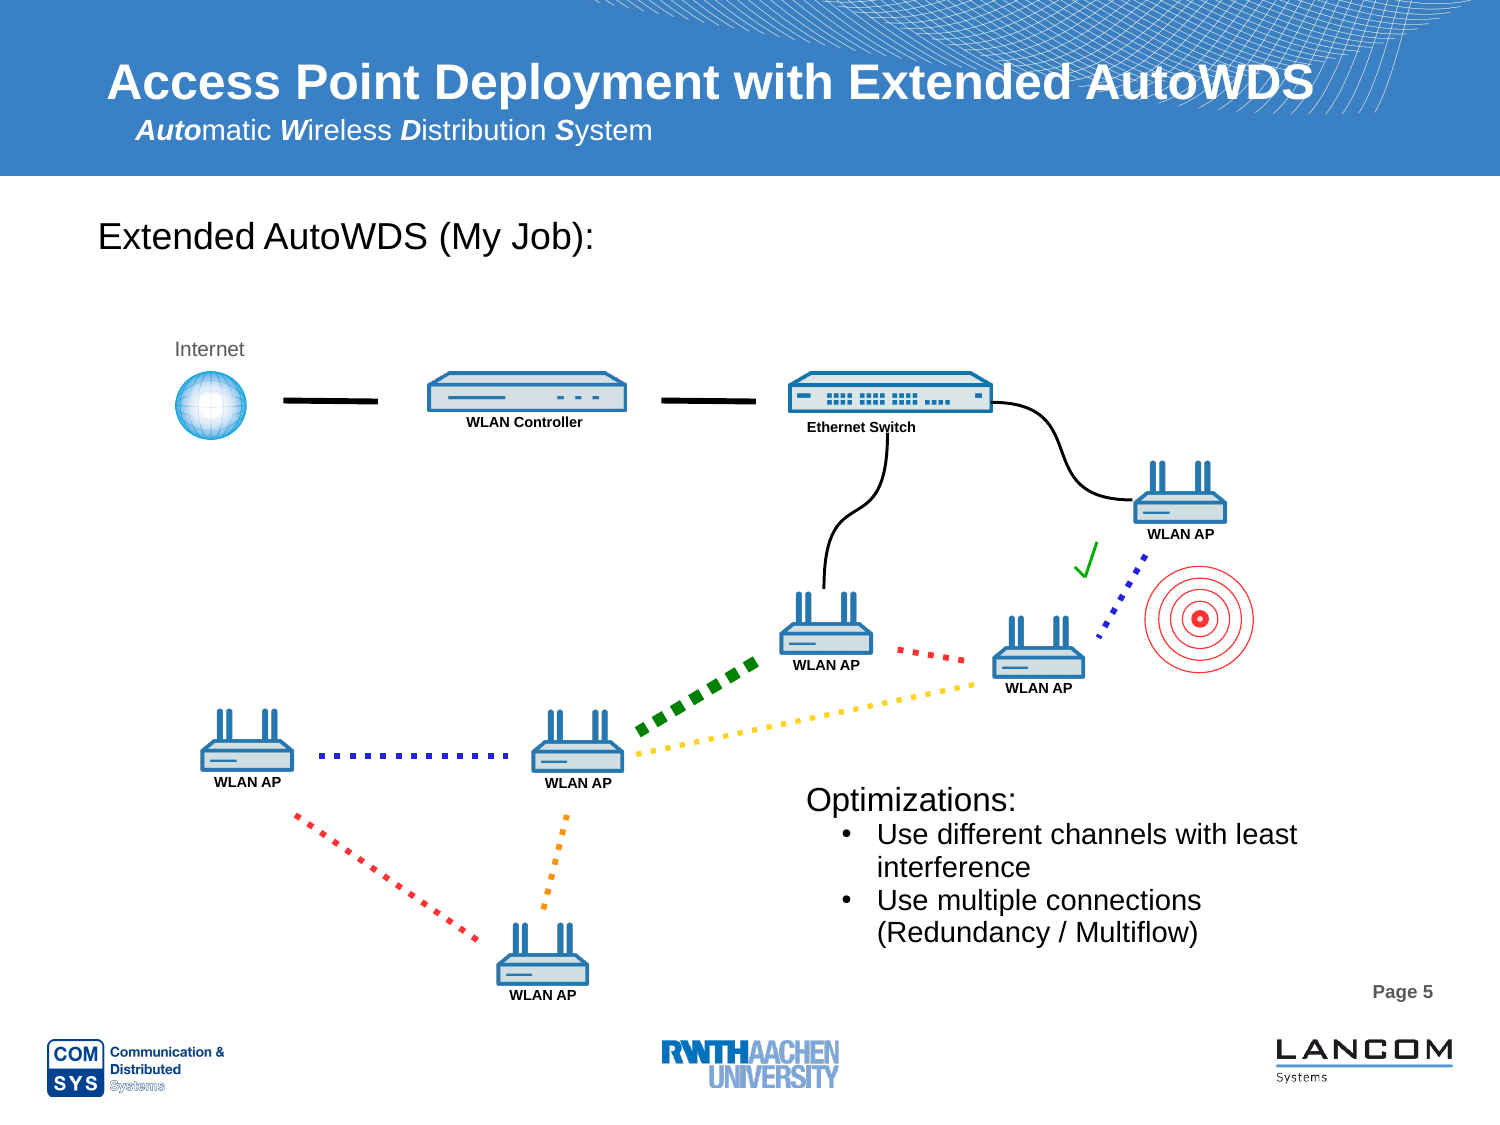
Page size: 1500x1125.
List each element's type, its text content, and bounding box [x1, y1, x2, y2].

picture [200, 708, 296, 774]
picture [1275, 1039, 1453, 1084]
picture [531, 709, 626, 775]
text_box WLAN AP [509, 986, 577, 1004]
text_box WLAN AP [1005, 679, 1073, 697]
picture [175, 371, 249, 441]
text_box Extended AutoWDS (My Job): [82, 208, 1359, 266]
text_box [1194, 612, 1207, 625]
picture [779, 591, 875, 657]
text_box WLAN AP [792, 655, 861, 674]
text_box Optimizations: Use different channels with least interference Use multiple connections (Redundancy / Multiflow) [791, 773, 1371, 990]
picture [0, 0, 1500, 176]
picture [788, 371, 993, 413]
text_box Internet [159, 330, 260, 369]
text_box WLAN AP [1147, 524, 1215, 543]
picture [496, 922, 591, 988]
text_box WLAN AP [544, 773, 613, 792]
picture [1133, 460, 1229, 526]
picture [427, 371, 627, 412]
text_box WLAN AP [214, 772, 282, 791]
text_box Ethernet Switch [806, 417, 917, 436]
text_box Automatic Wireless Distribution System [120, 107, 669, 155]
text_box WLAN Controller [466, 413, 584, 431]
title Access Point Deployment with Extended AutoWDS [106, 35, 1371, 110]
picture [992, 615, 1087, 681]
